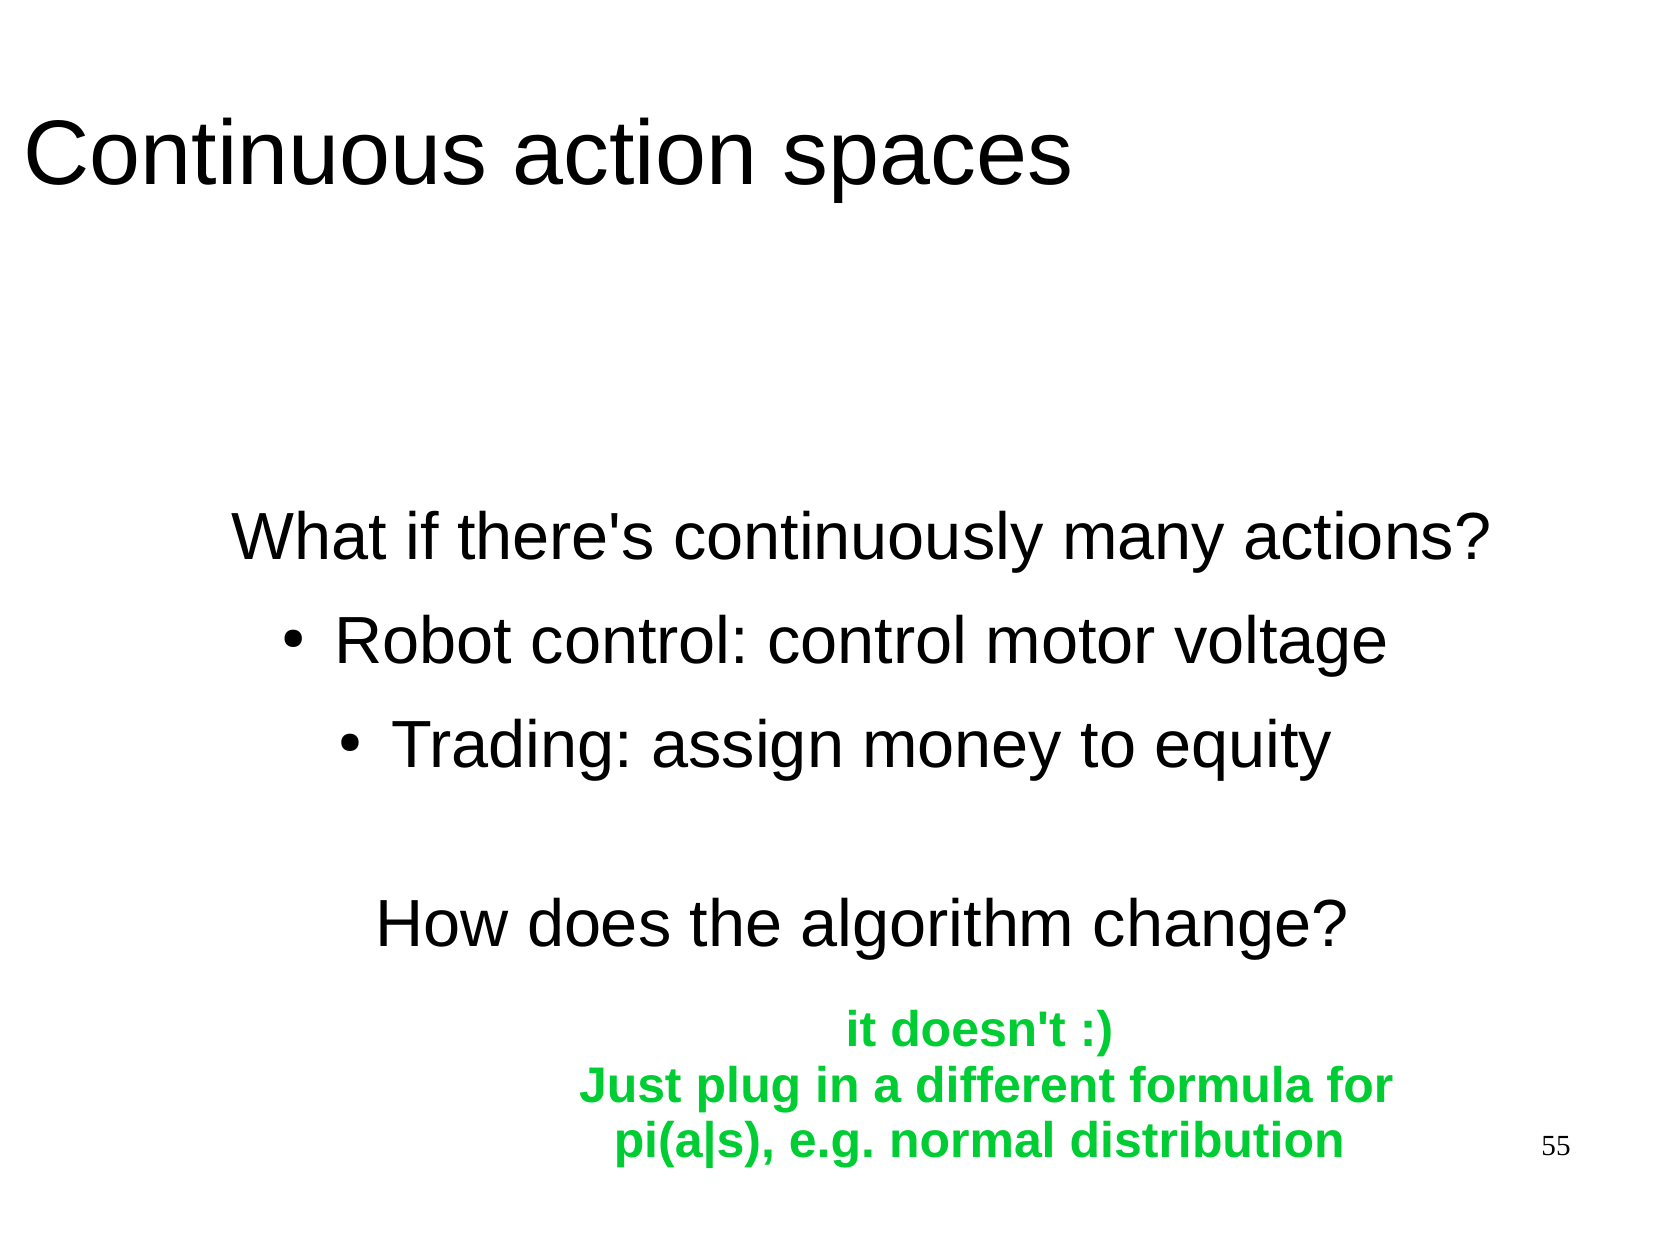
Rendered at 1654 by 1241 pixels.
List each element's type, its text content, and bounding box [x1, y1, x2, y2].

list What if there's continuously many actions? Robot control: control motor voltage Trading: assign money to equity How does the algorithm change? [82, 290, 1571, 1010]
title Continuous action spaces [23, 49, 1512, 257]
text_box it doesn't :) Just plug in a different formula for pi(a|s), e.g. normal distribution [550, 993, 1436, 1178]
